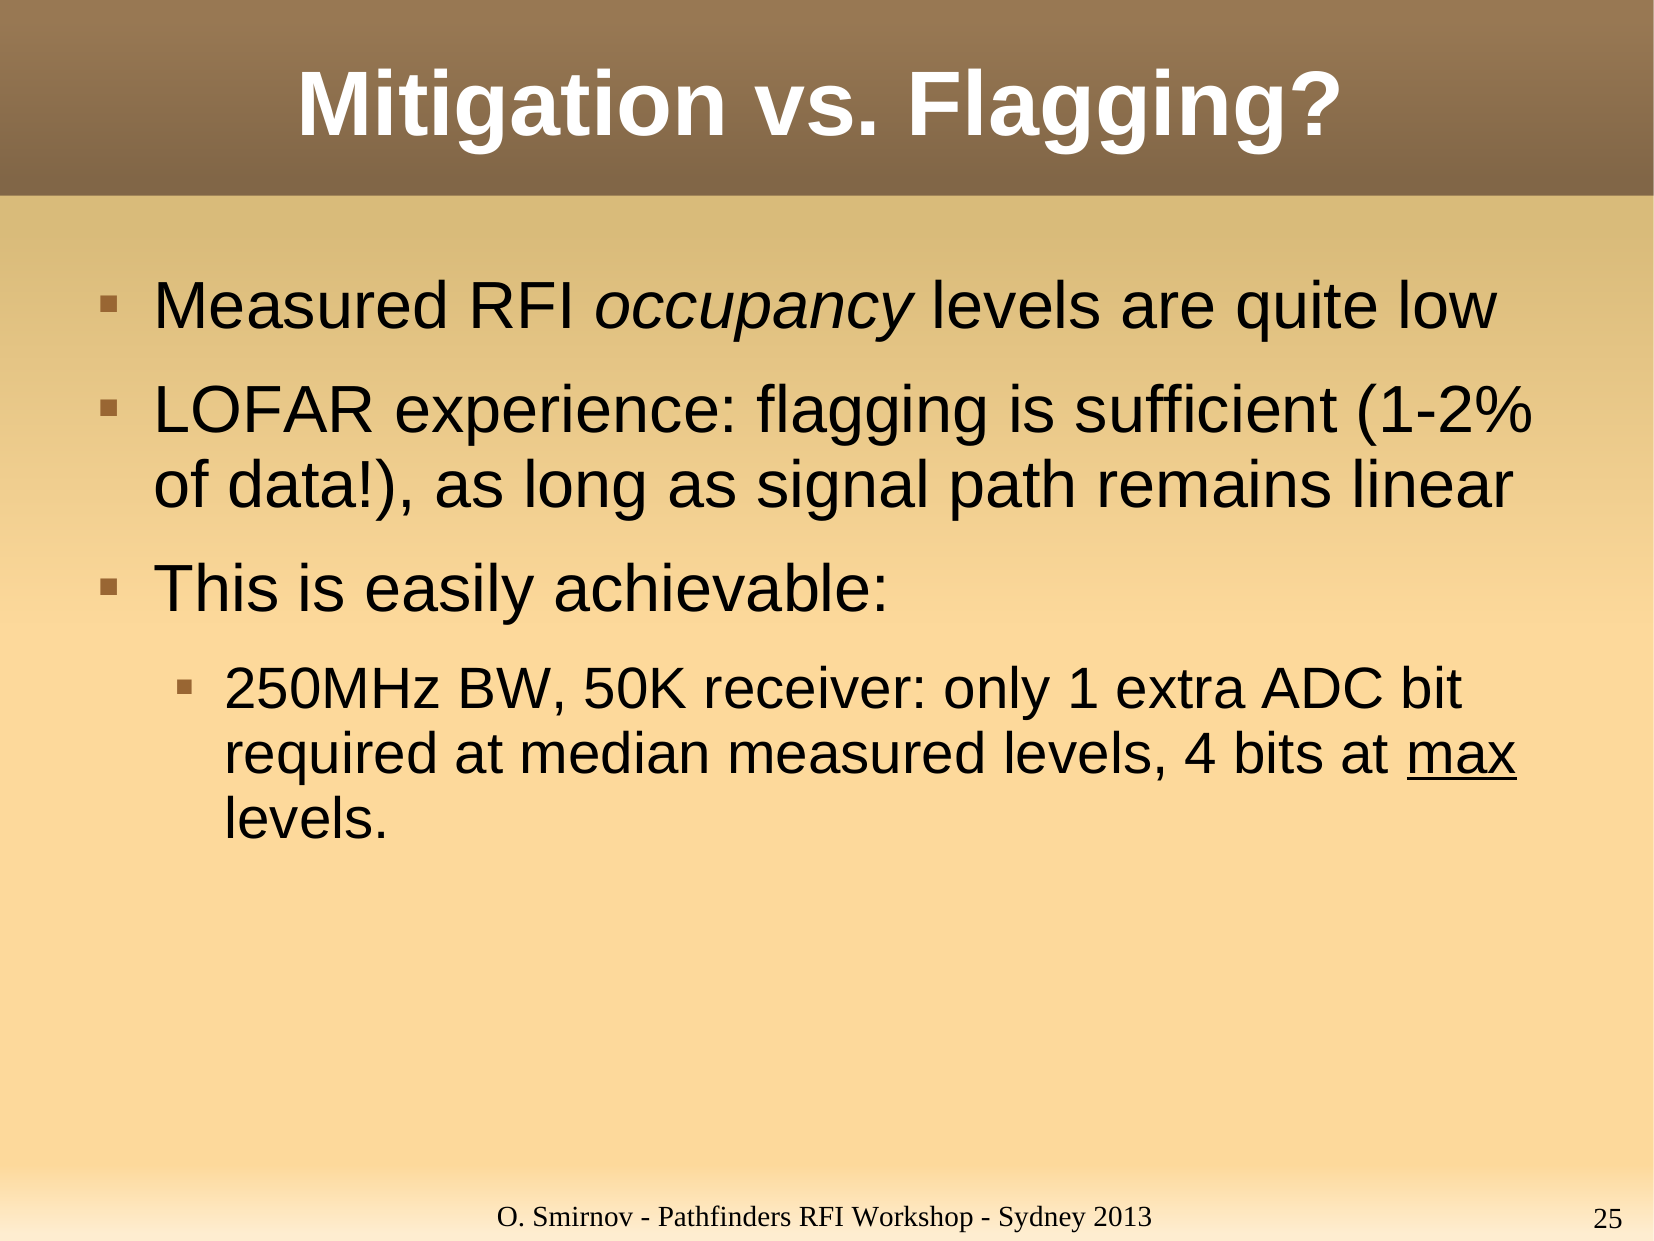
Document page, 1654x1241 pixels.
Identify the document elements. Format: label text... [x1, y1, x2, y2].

picture [0, 0, 1654, 1241]
list Measured RFI occupancy levels are quite low LOFAR experience: flagging is sufficient (1-2% of data!), as long as signal path remains linear This is easily achievable: 250MHz BW, 50K receiver: only 1 extra ADC bit required at median measured levels, 4 bits at max levels. [82, 267, 1571, 1087]
title Mitigation vs. Flagging? [76, 0, 1565, 208]
